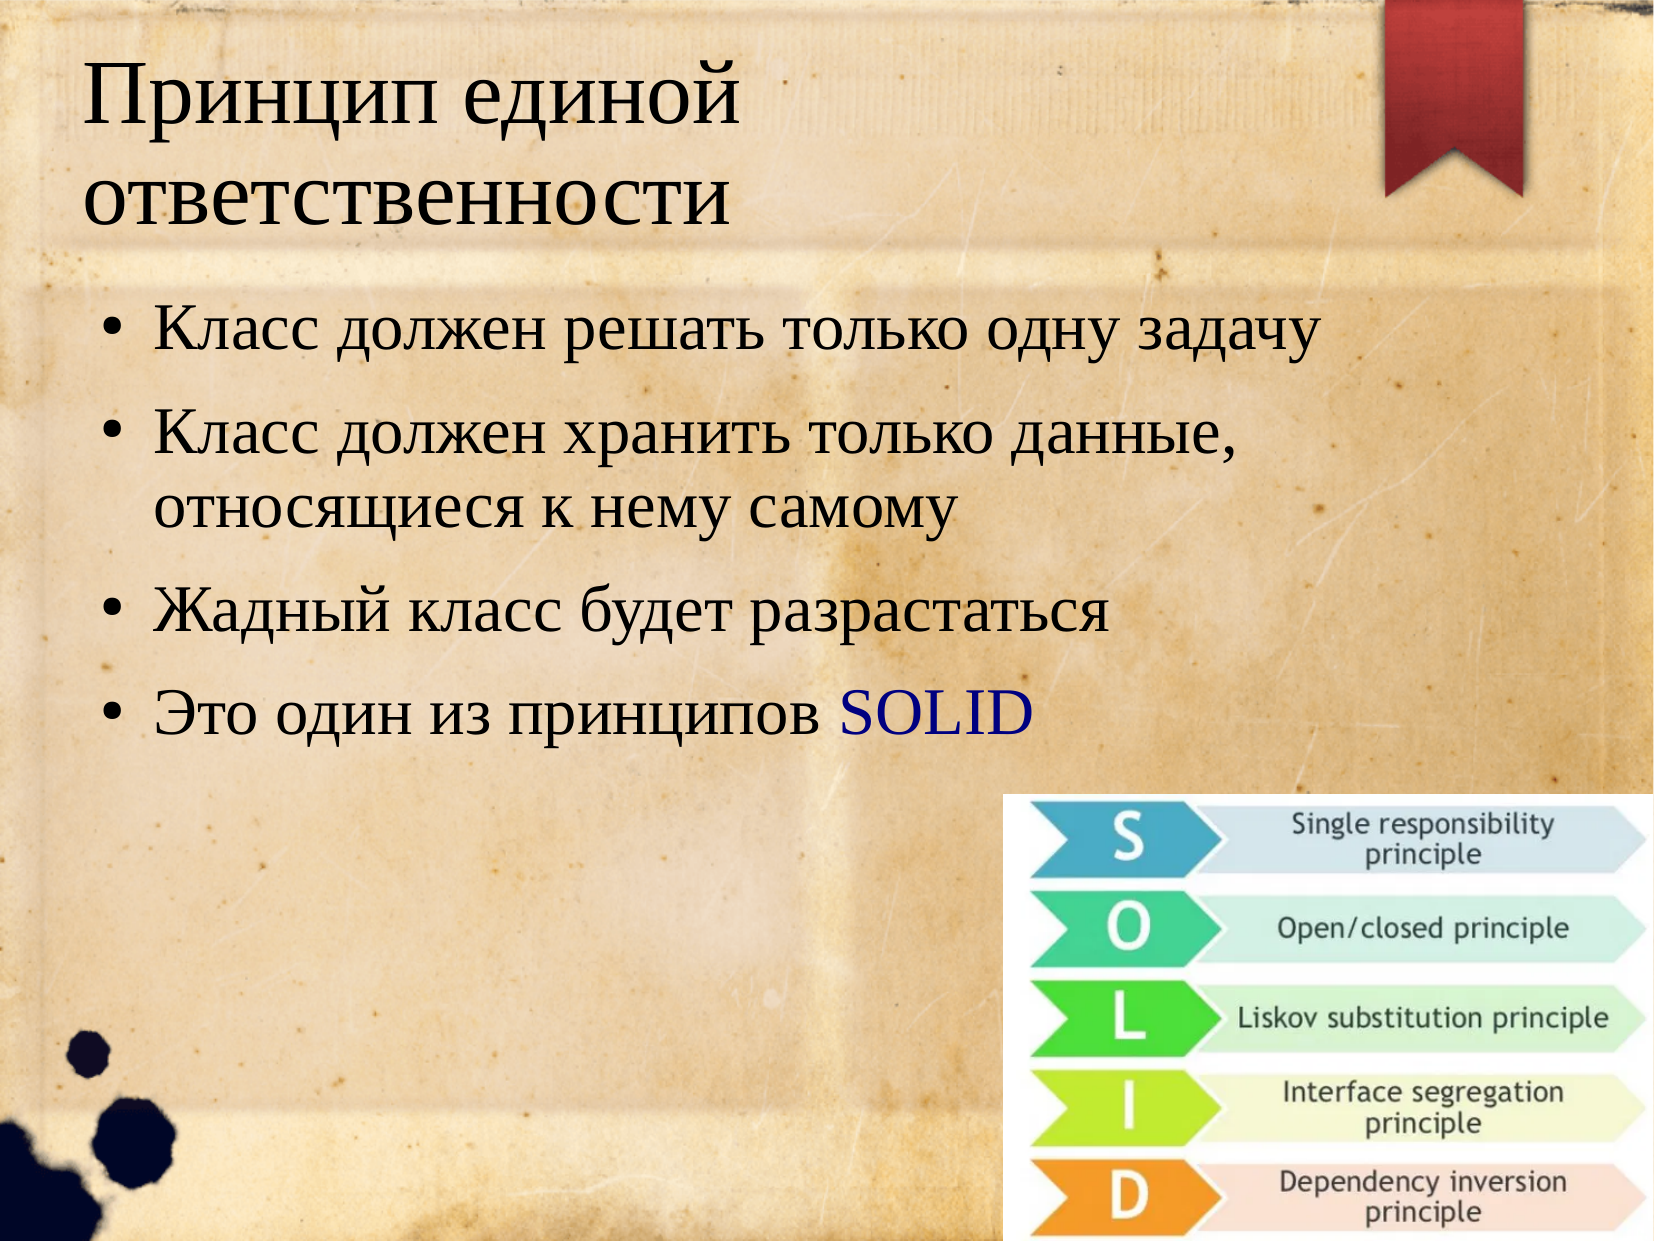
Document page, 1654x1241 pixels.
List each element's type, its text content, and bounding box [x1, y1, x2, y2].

list Класс должен решать только одну задачу Класс должен хранить только данные, относящиеся к нему самому Жадный класс будет разрастаться Это один из принципов SOLID [82, 290, 1538, 1010]
picture [0, 0, 1654, 1241]
title Принцип единой ответственности [82, 41, 1347, 245]
